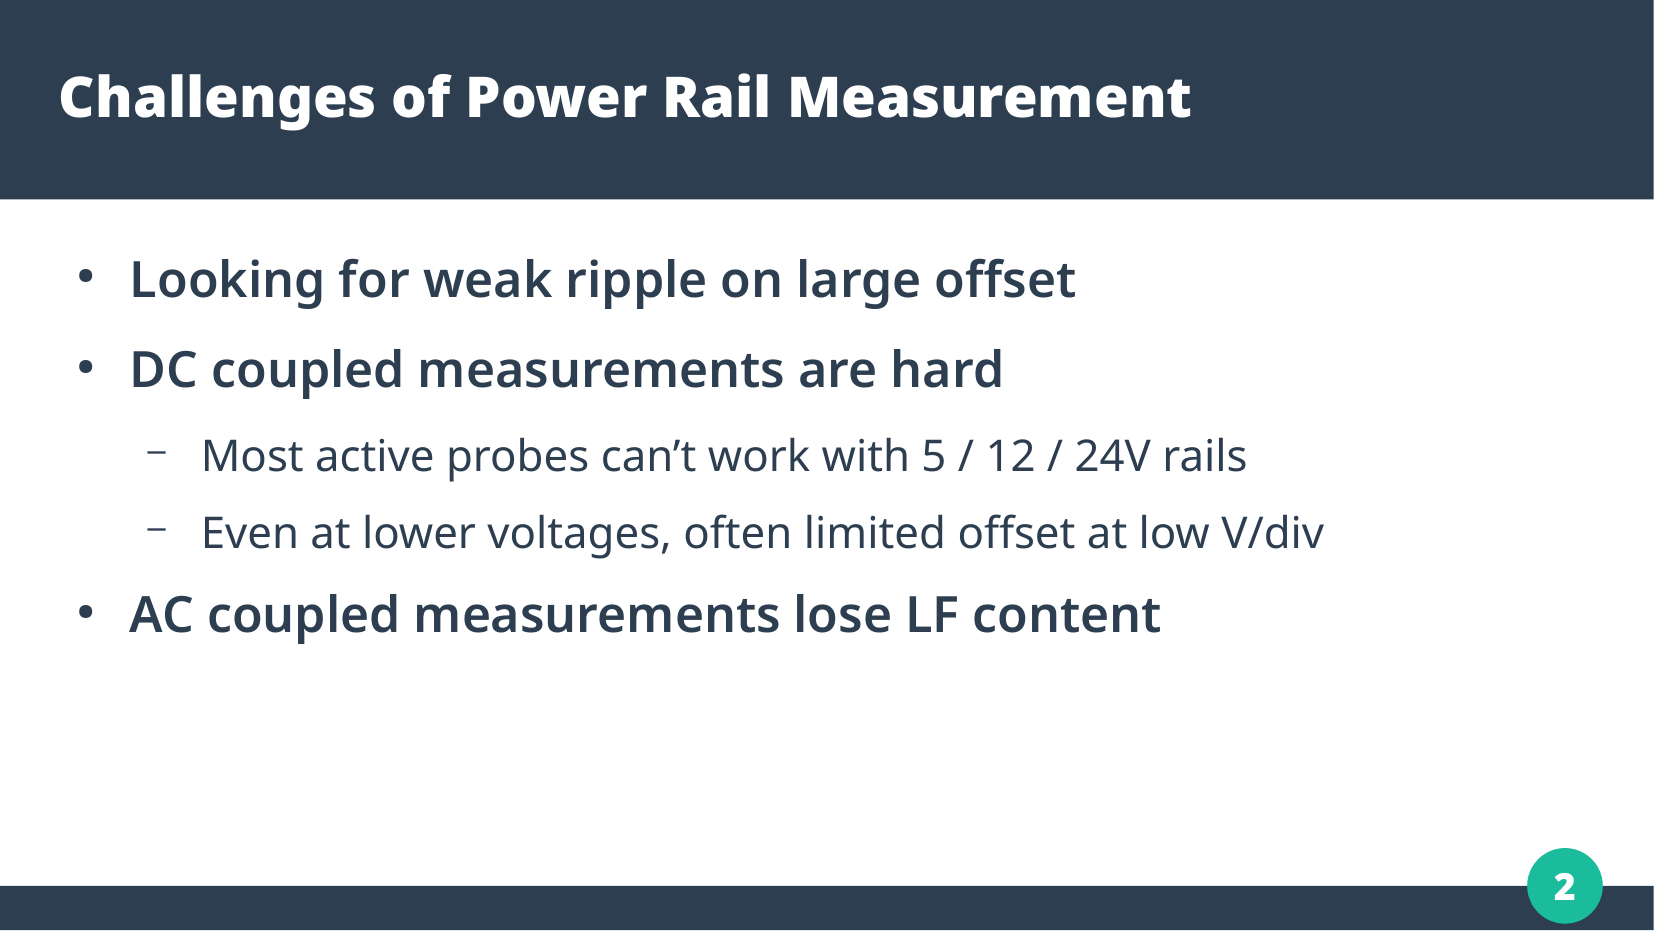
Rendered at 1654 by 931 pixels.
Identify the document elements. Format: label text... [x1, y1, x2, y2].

title Challenges of Power Rail Measurement [59, 37, 1595, 155]
list Looking for weak ripple on large offset DC coupled measurements are hard Most active probes can’t work with 5 / 12 / 24V rails Even at lower voltages, often limited offset at low V/div AC coupled measurements lose LF content [59, 243, 1595, 864]
